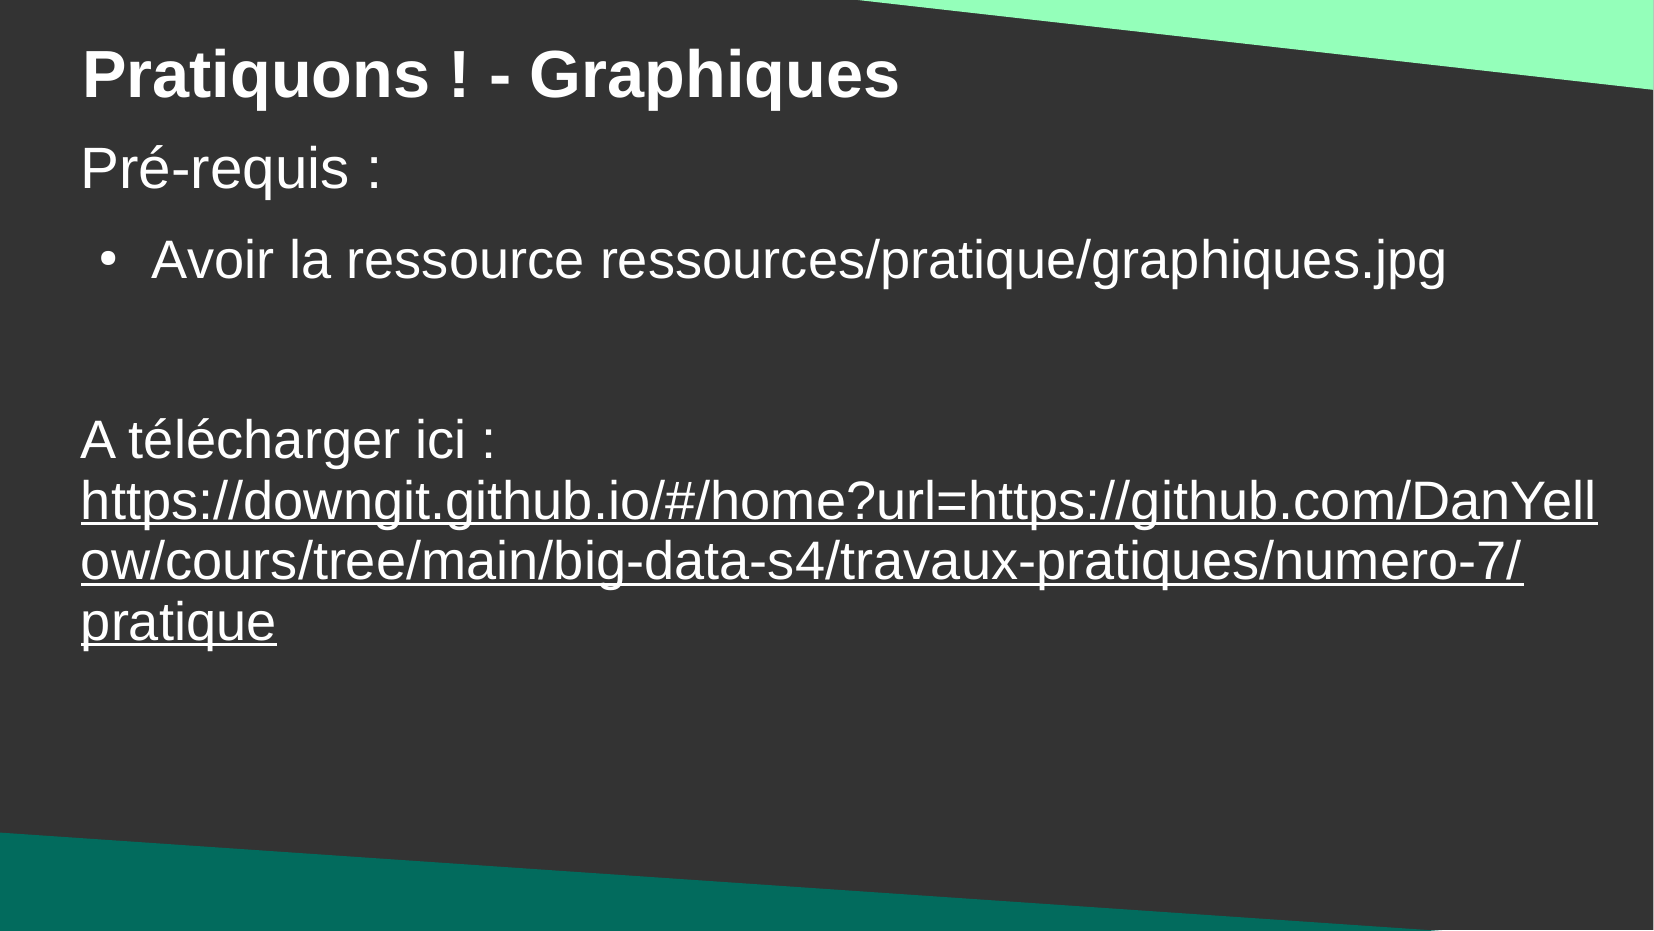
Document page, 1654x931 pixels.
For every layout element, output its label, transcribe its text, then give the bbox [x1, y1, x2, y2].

title Pratiquons ! - Graphiques [82, 37, 1571, 114]
list Pré-requis : Avoir la ressource ressources/pratique/graphiques.jpg A télécharger ici : https://downgit.github.io/#/home?url=https://github.com/DanYellow/cours/tree/main/big-data-s4/travaux-pratiques/numero-7/pratique [80, 135, 1620, 709]
text_box [857, 0, 1654, 90]
